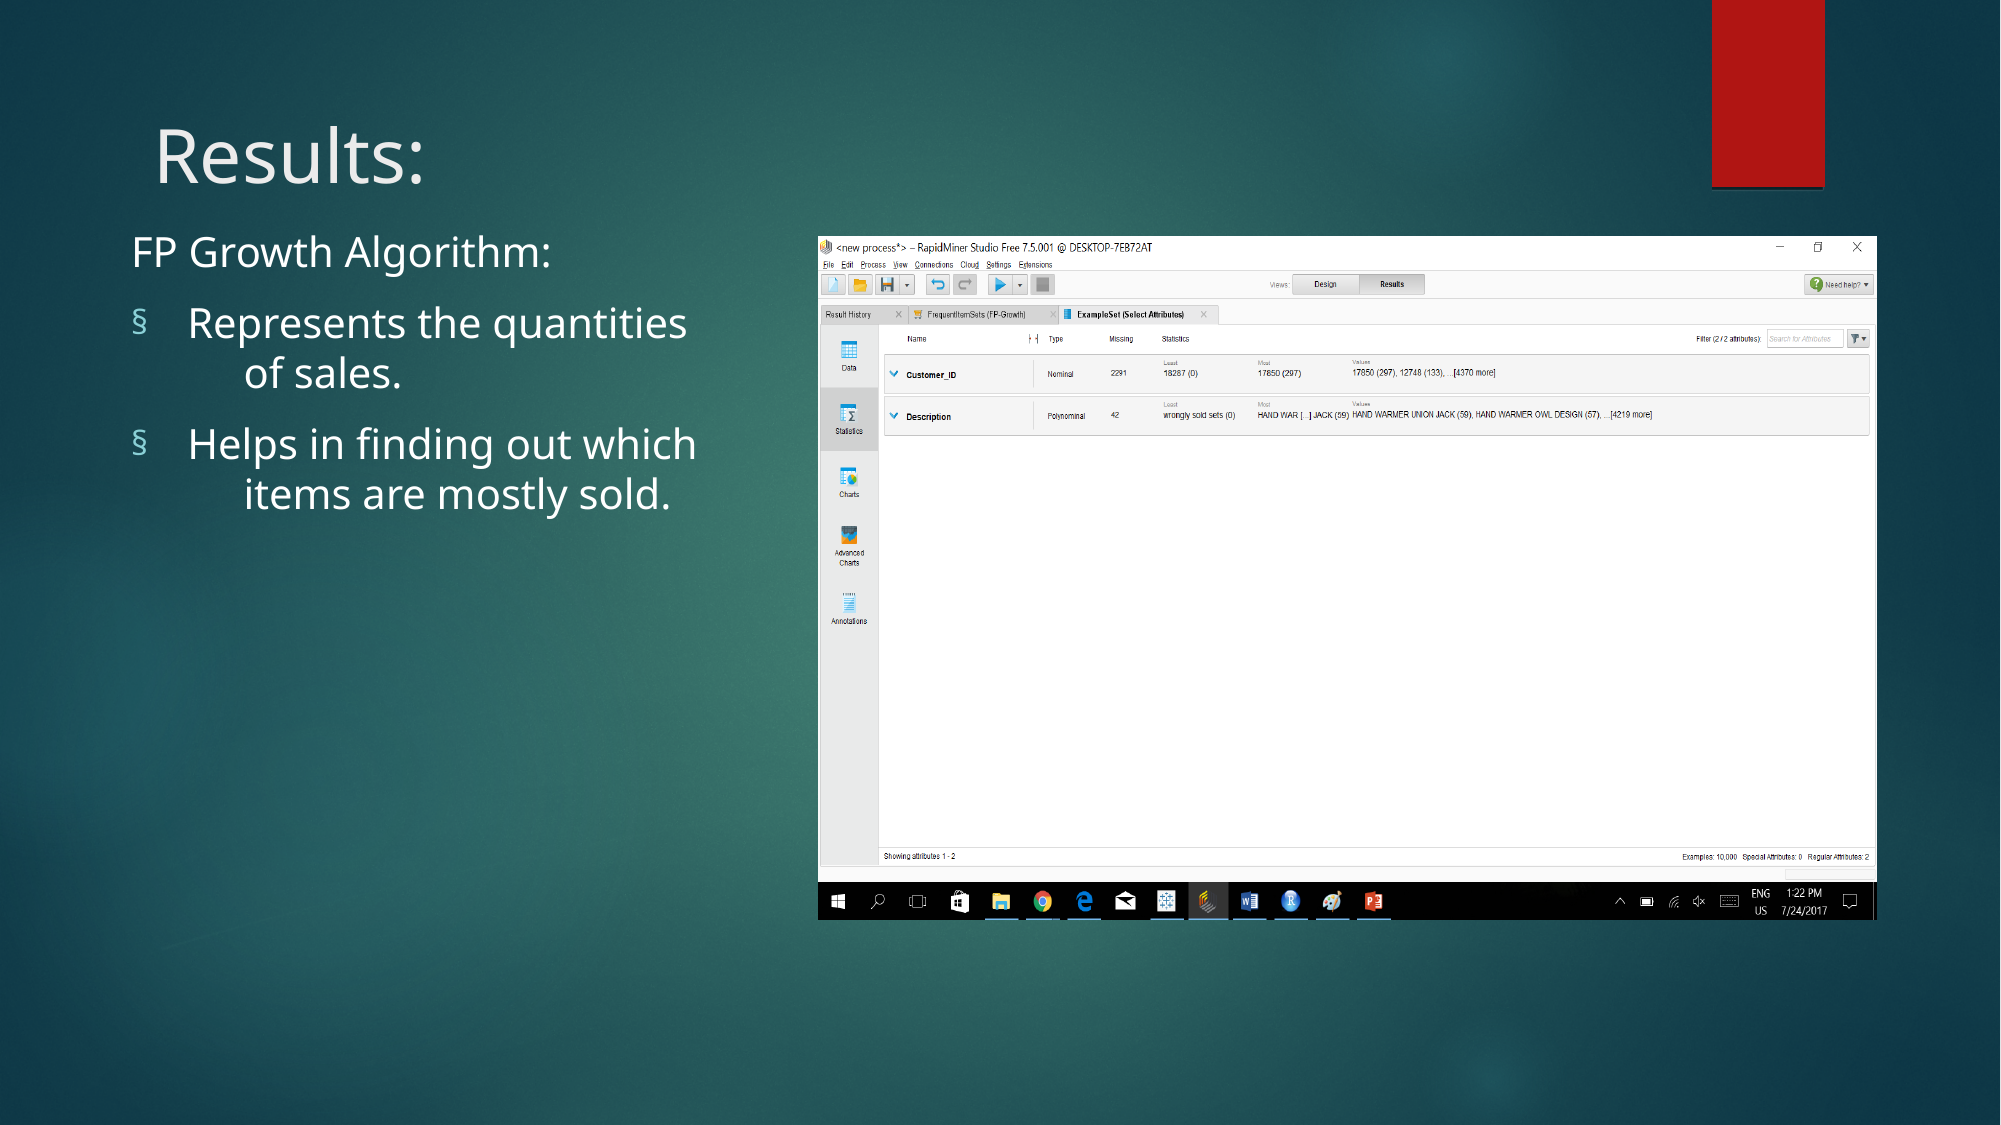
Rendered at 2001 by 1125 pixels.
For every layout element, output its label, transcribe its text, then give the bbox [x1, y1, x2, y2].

list FP Growth Algorithm: Represents the quantities of sales. Helps in finding out which items are mostly sold. [115, 218, 748, 989]
picture [818, 236, 1877, 920]
title Results: [138, 101, 697, 171]
